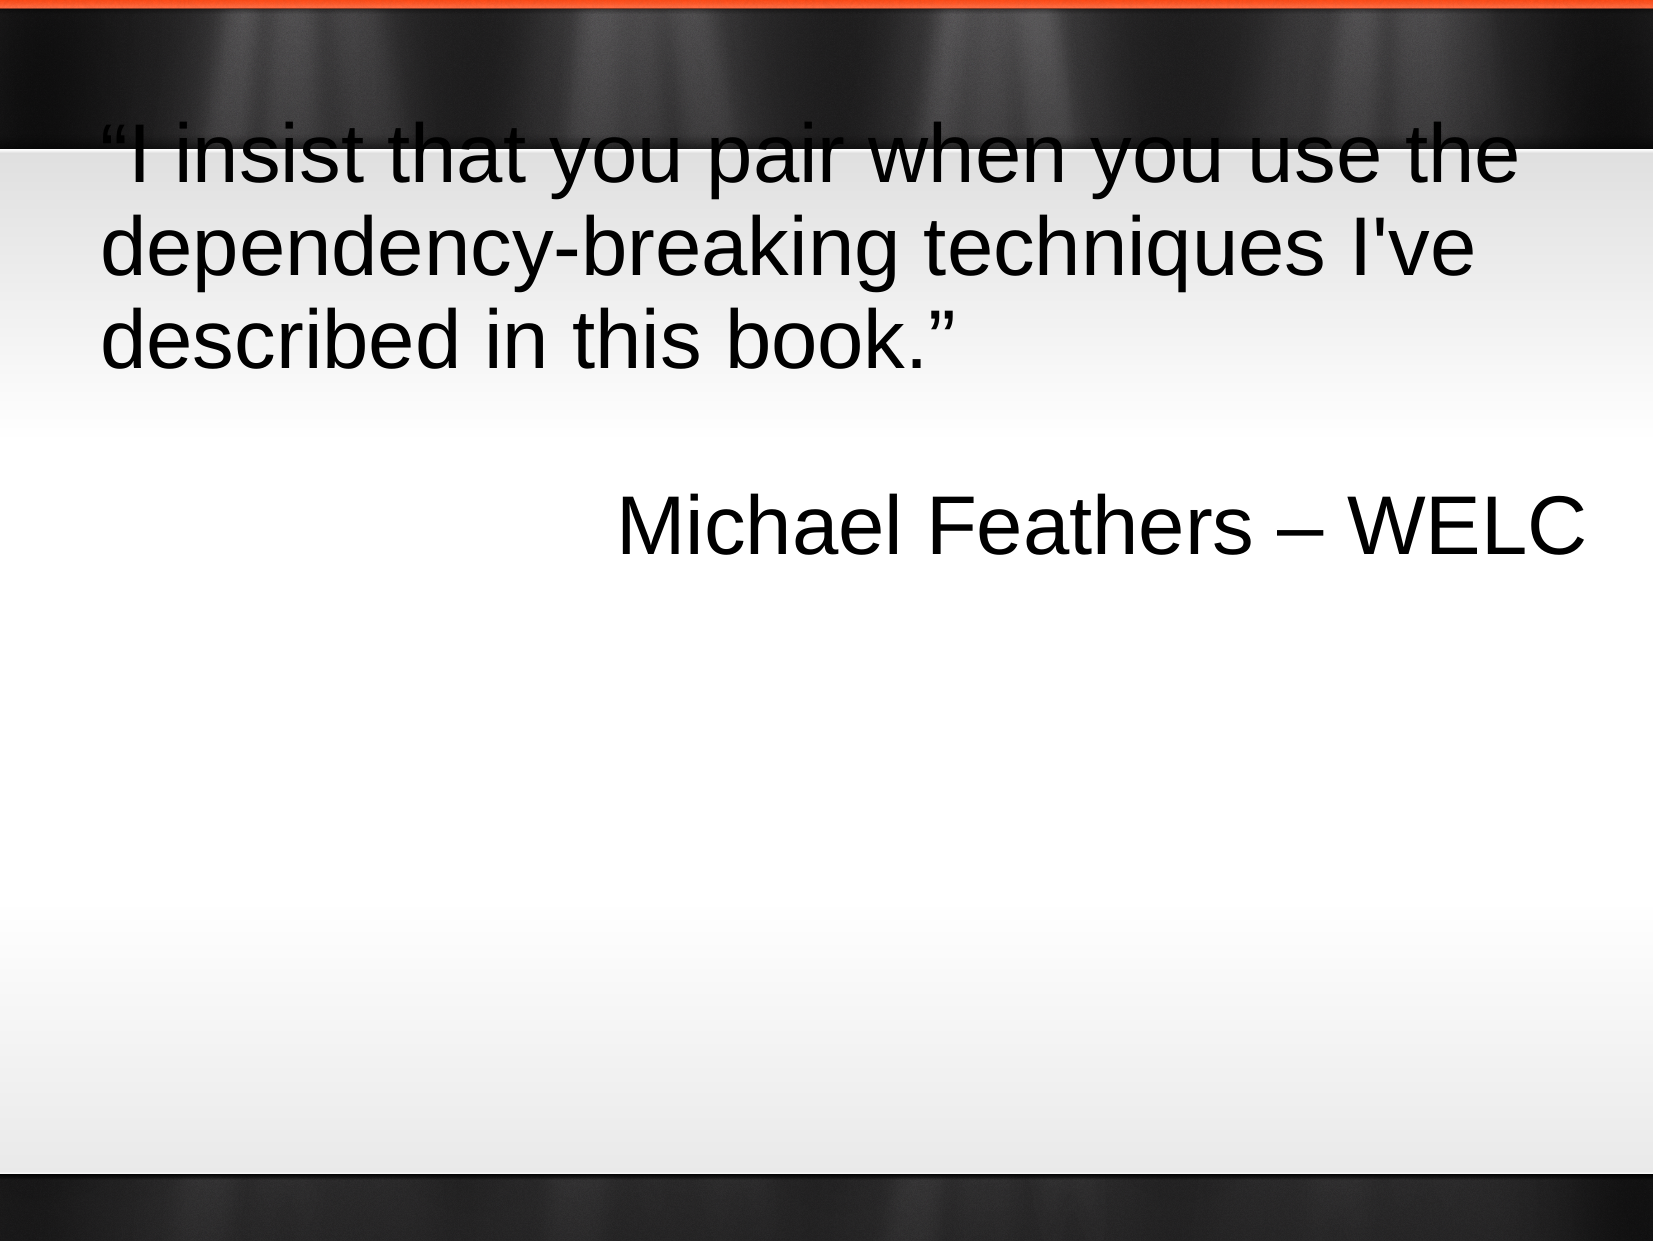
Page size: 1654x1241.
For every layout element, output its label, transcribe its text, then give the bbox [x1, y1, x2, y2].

subtitle “I insist that you pair when you use the dependency-breaking techniques I've described in this book.” Michael Feathers – WELC [100, 6, 1588, 1125]
picture [0, 0, 1653, 1241]
